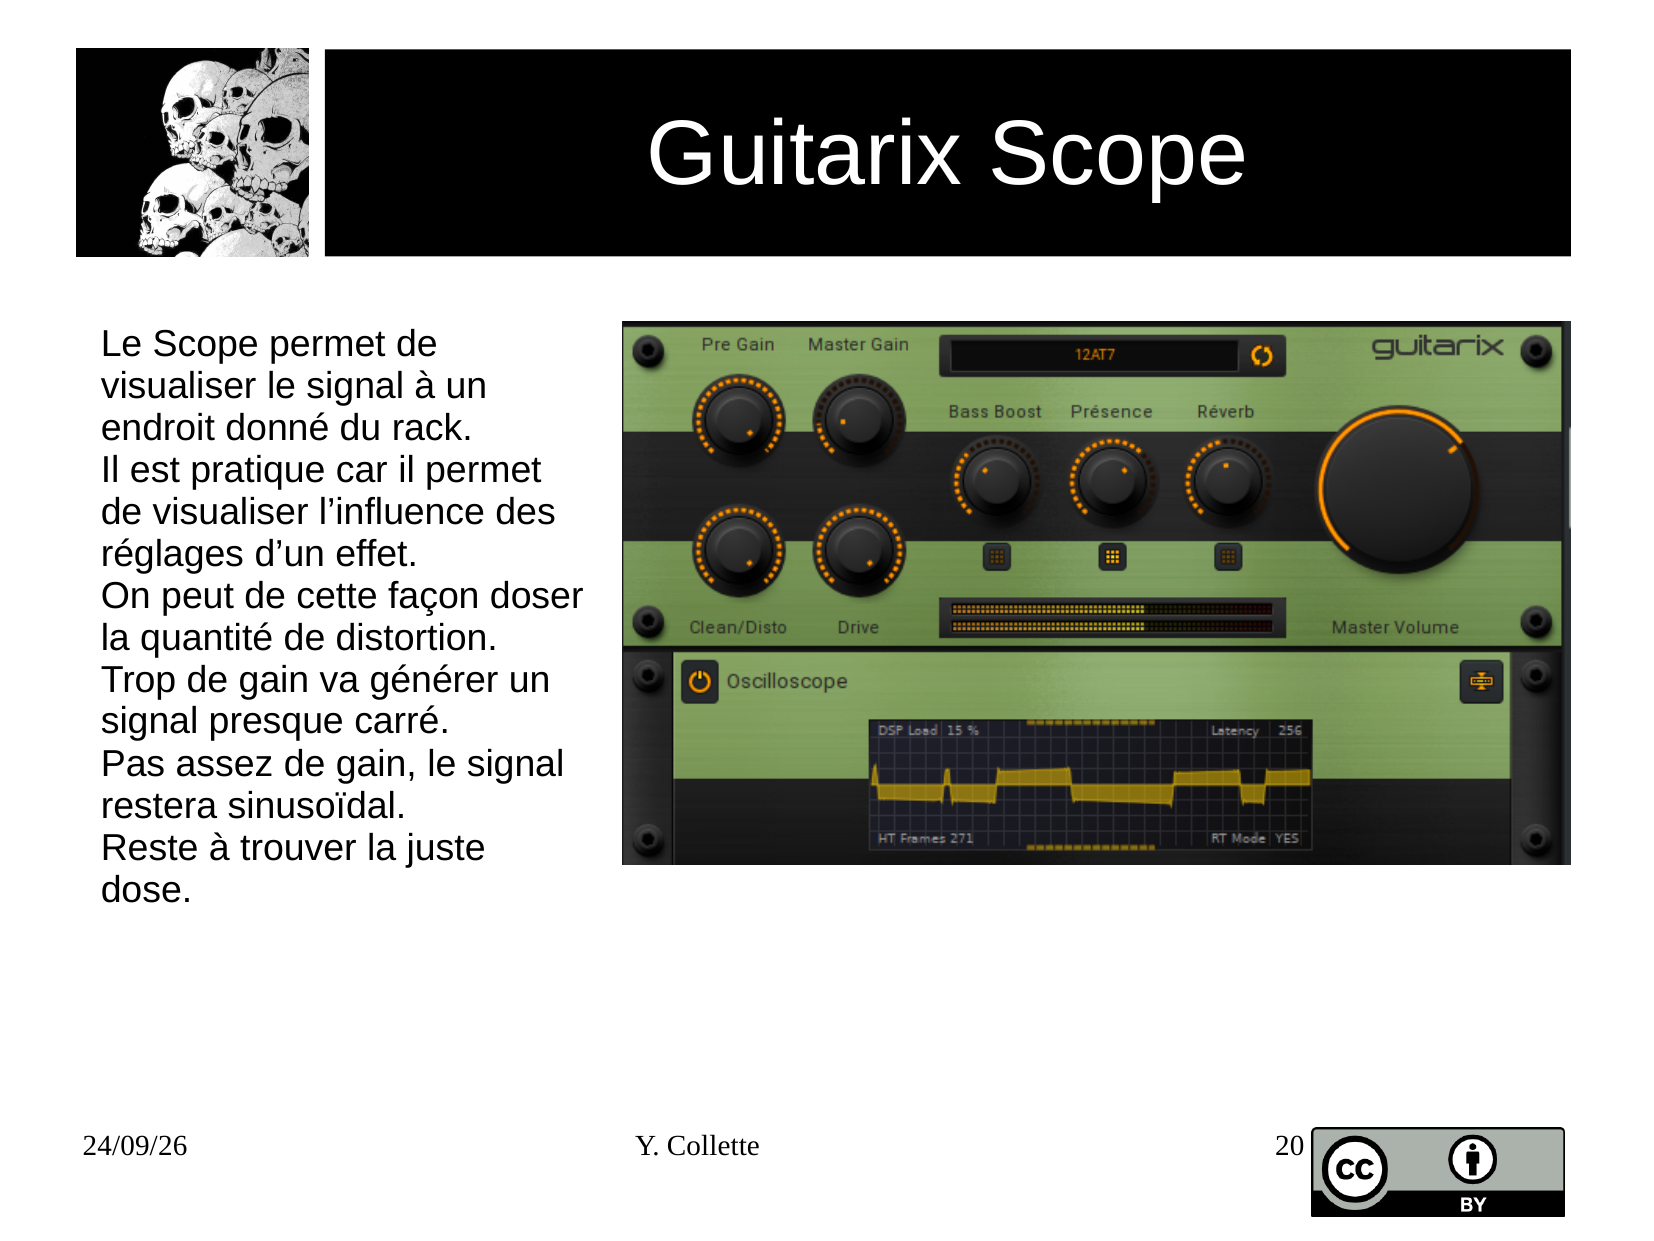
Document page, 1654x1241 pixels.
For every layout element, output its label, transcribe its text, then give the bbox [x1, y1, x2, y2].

picture [1311, 1127, 1565, 1217]
picture [622, 321, 1571, 865]
picture [76, 48, 309, 257]
text_box Le Scope permet de visualiser le signal à un endroit donné du rack. Il est pratique car il permet de visualiser l’influence des réglages d’un effet. On peut de cette façon doser la quantité de distortion. Trop de gain va générer un signal presque carré. Pas assez de gain, le signal restera sinusoïdal. Reste à trouver la juste dose. [86, 314, 603, 918]
title Guitarix Scope [324, 49, 1571, 257]
